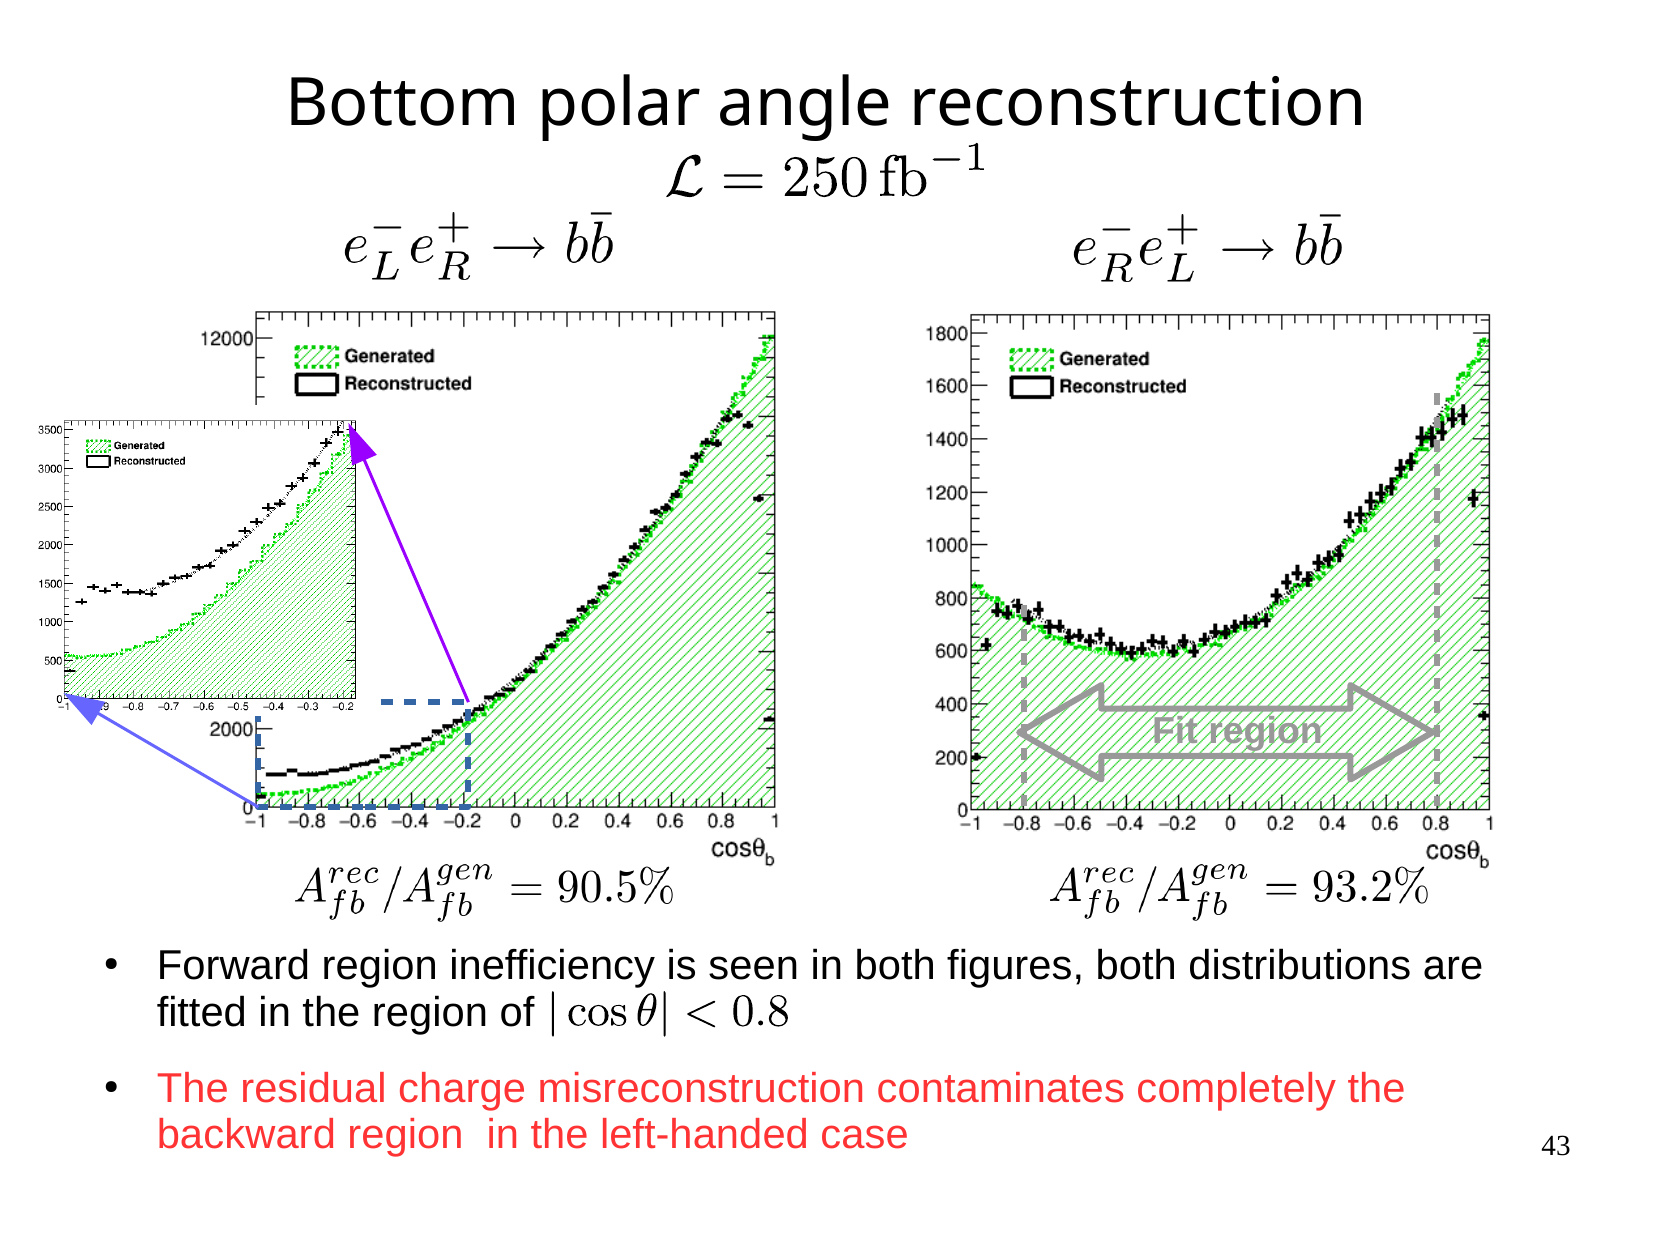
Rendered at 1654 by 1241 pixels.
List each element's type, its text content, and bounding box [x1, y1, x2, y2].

text_box [546, 991, 790, 1037]
title Bottom polar angle reconstruction [82, 49, 1571, 151]
text_box [664, 142, 988, 198]
text_box Fit region [1137, 702, 1362, 773]
picture [33, 285, 804, 922]
picture [916, 288, 1519, 921]
list Forward region inefficiency is seen in both figures, both distributions are fitted in the region of The residual charge misreconstruction contaminates completely the backward region in the left-handed case [86, 941, 1579, 1211]
picture [1073, 214, 1342, 282]
picture [344, 212, 613, 281]
text_box Fit region [1137, 759, 1362, 801]
